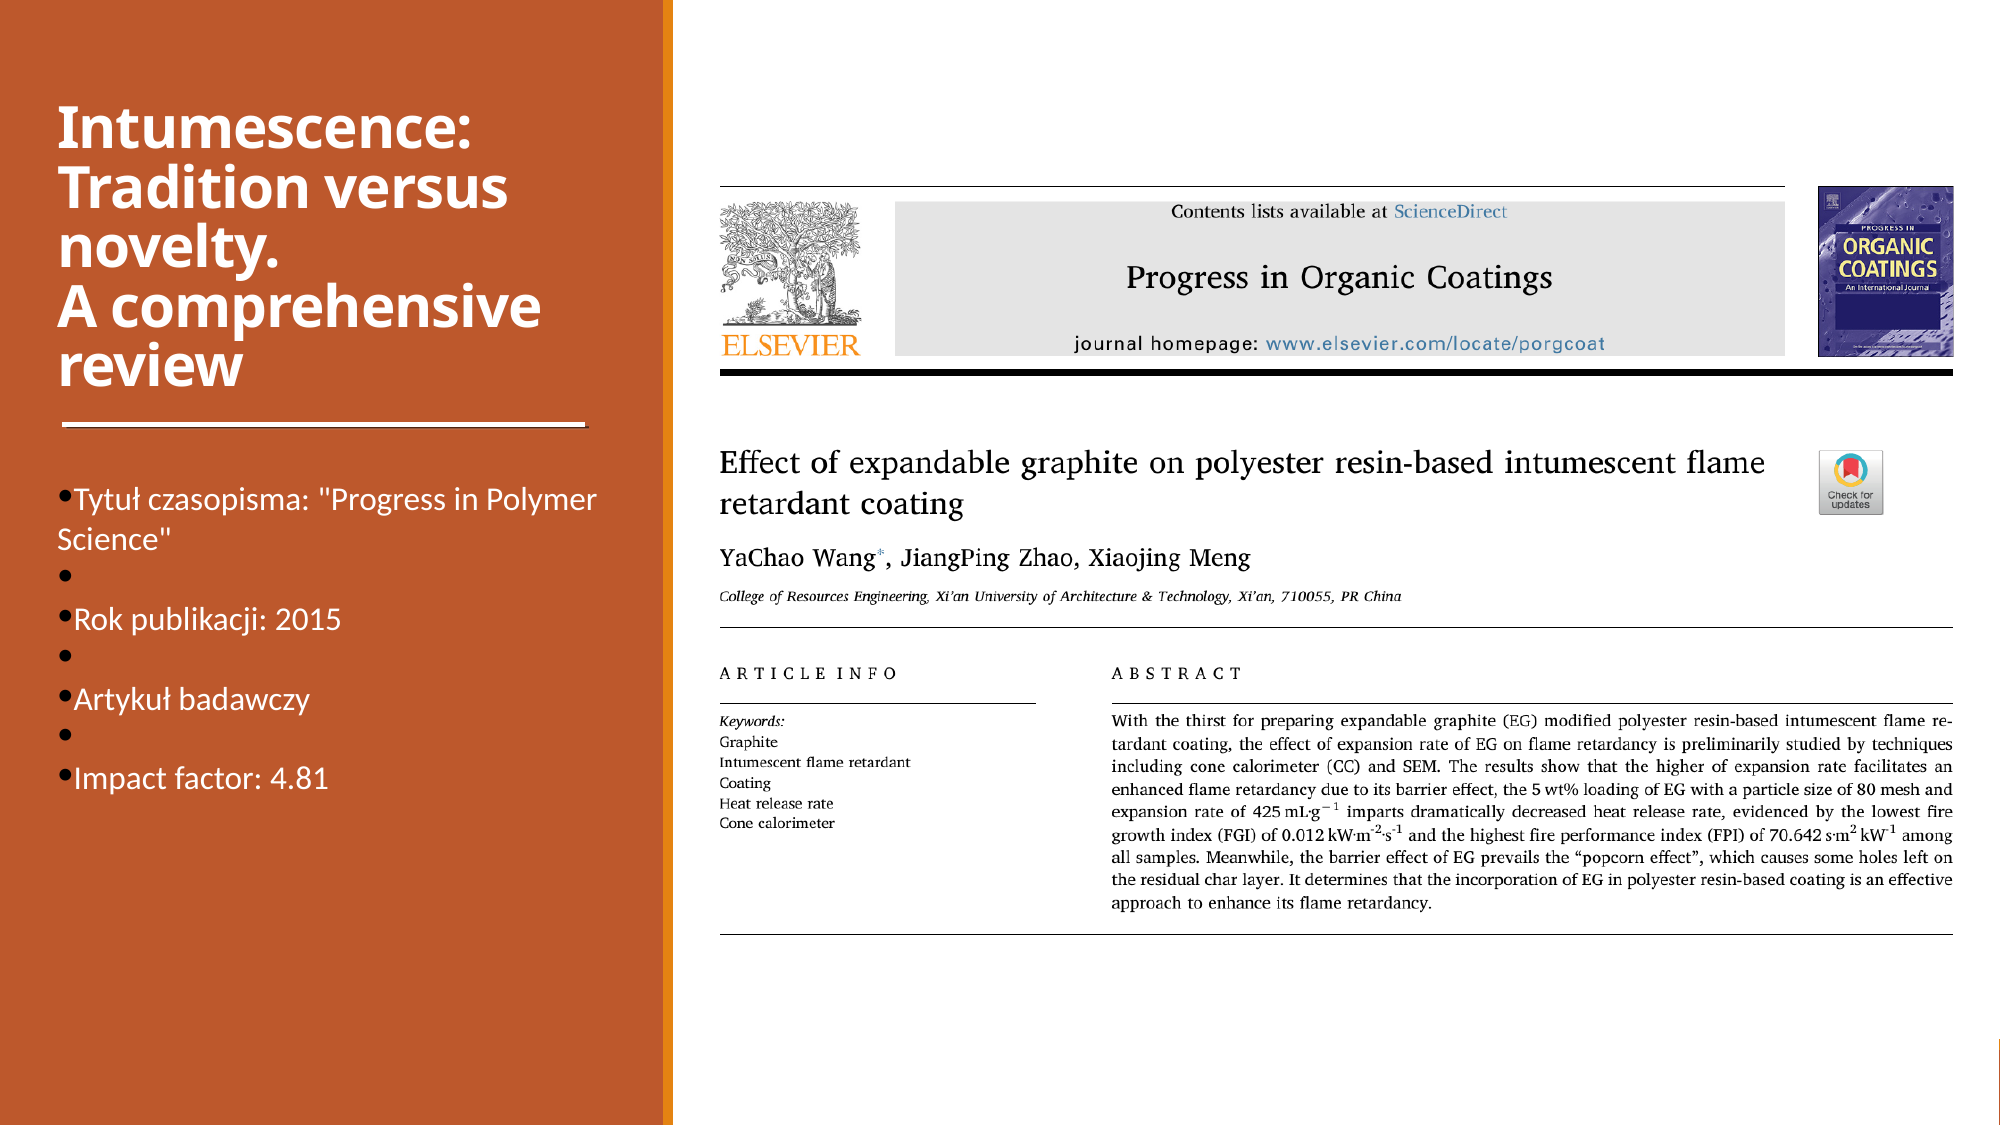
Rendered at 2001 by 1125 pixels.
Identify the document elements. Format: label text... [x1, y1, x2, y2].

picture [712, 168, 1970, 958]
text_box [0, 0, 2000, 1125]
title Intumescence: Tradition versus novelty. A comprehensive review [42, 60, 624, 406]
text_box Tytuł czasopisma: "Progress in Polymer Science" Rok publikacji: 2015 Artykuł badawczy Impact factor: 4.81 [42, 469, 624, 808]
